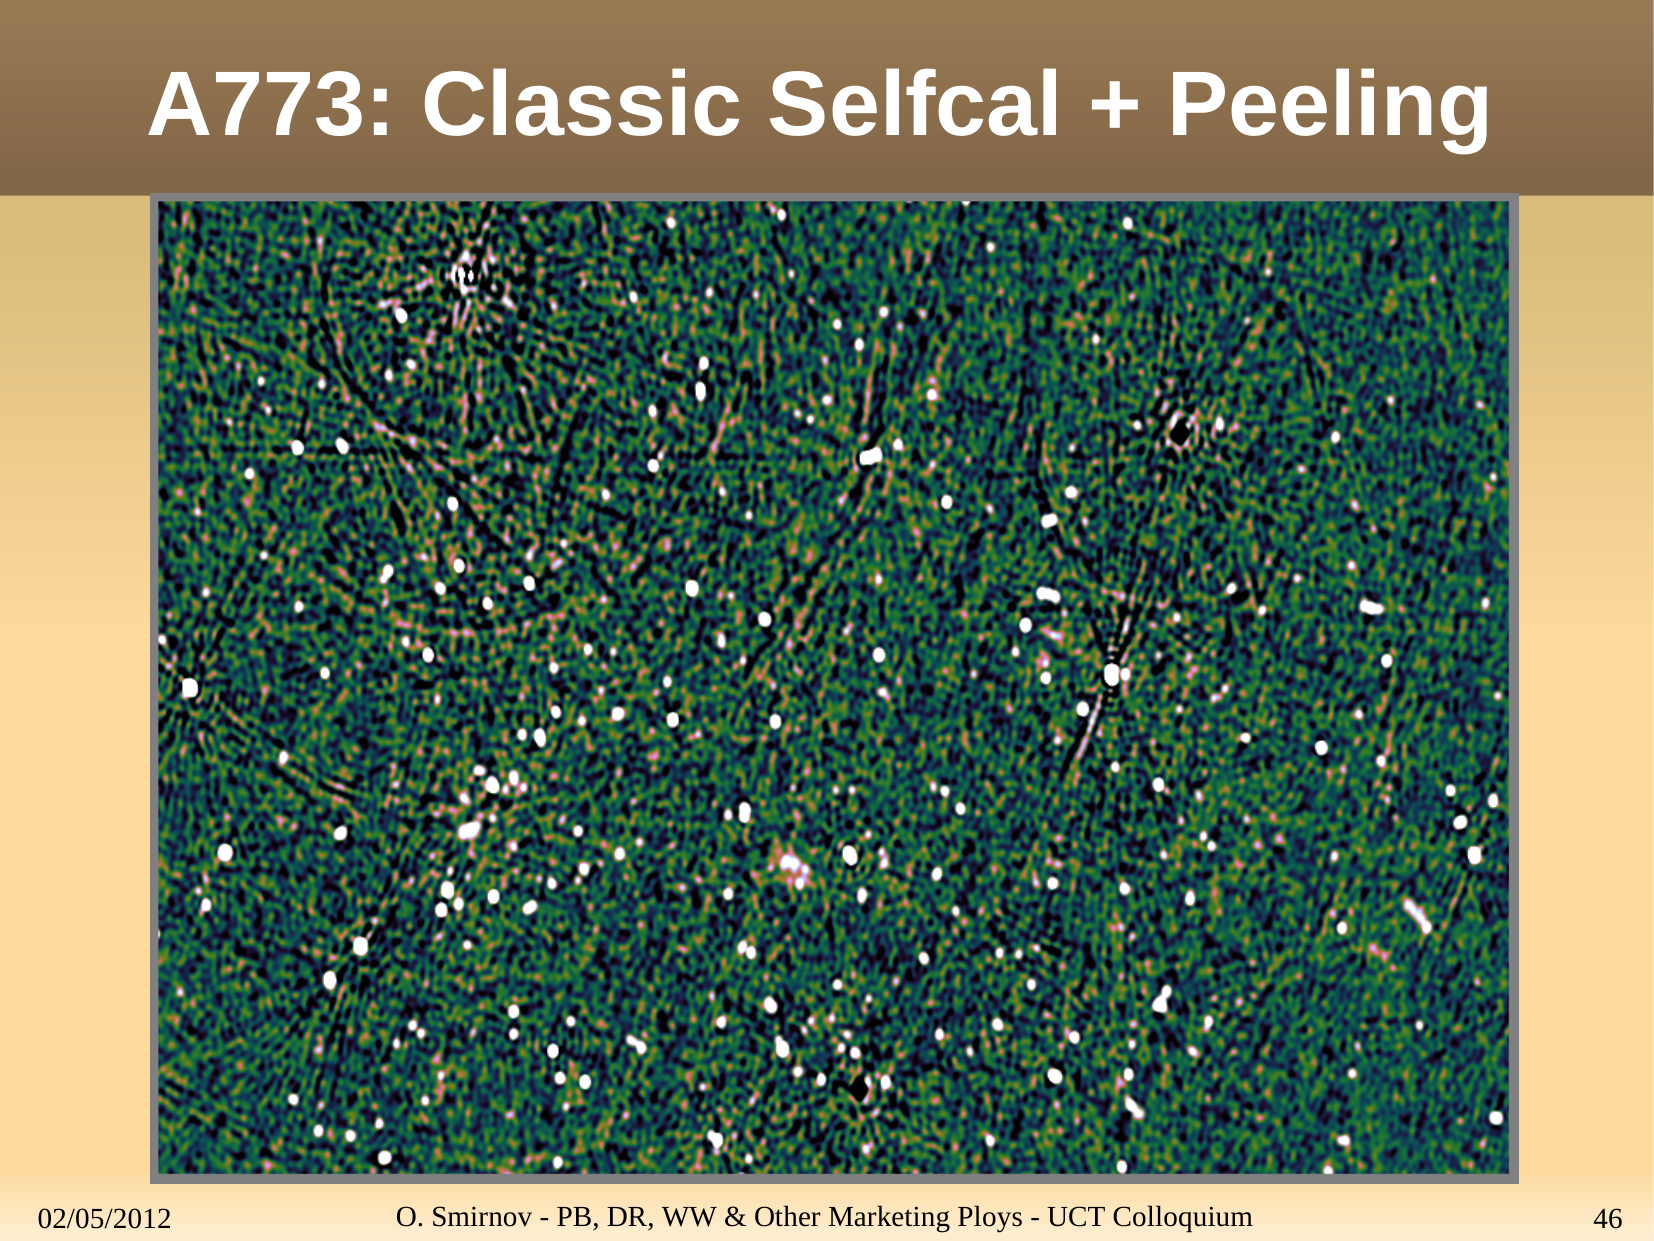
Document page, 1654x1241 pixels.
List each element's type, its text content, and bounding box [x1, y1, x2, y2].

title A773: Classic Selfcal + Peeling [76, 0, 1565, 208]
picture [0, 0, 1654, 1241]
